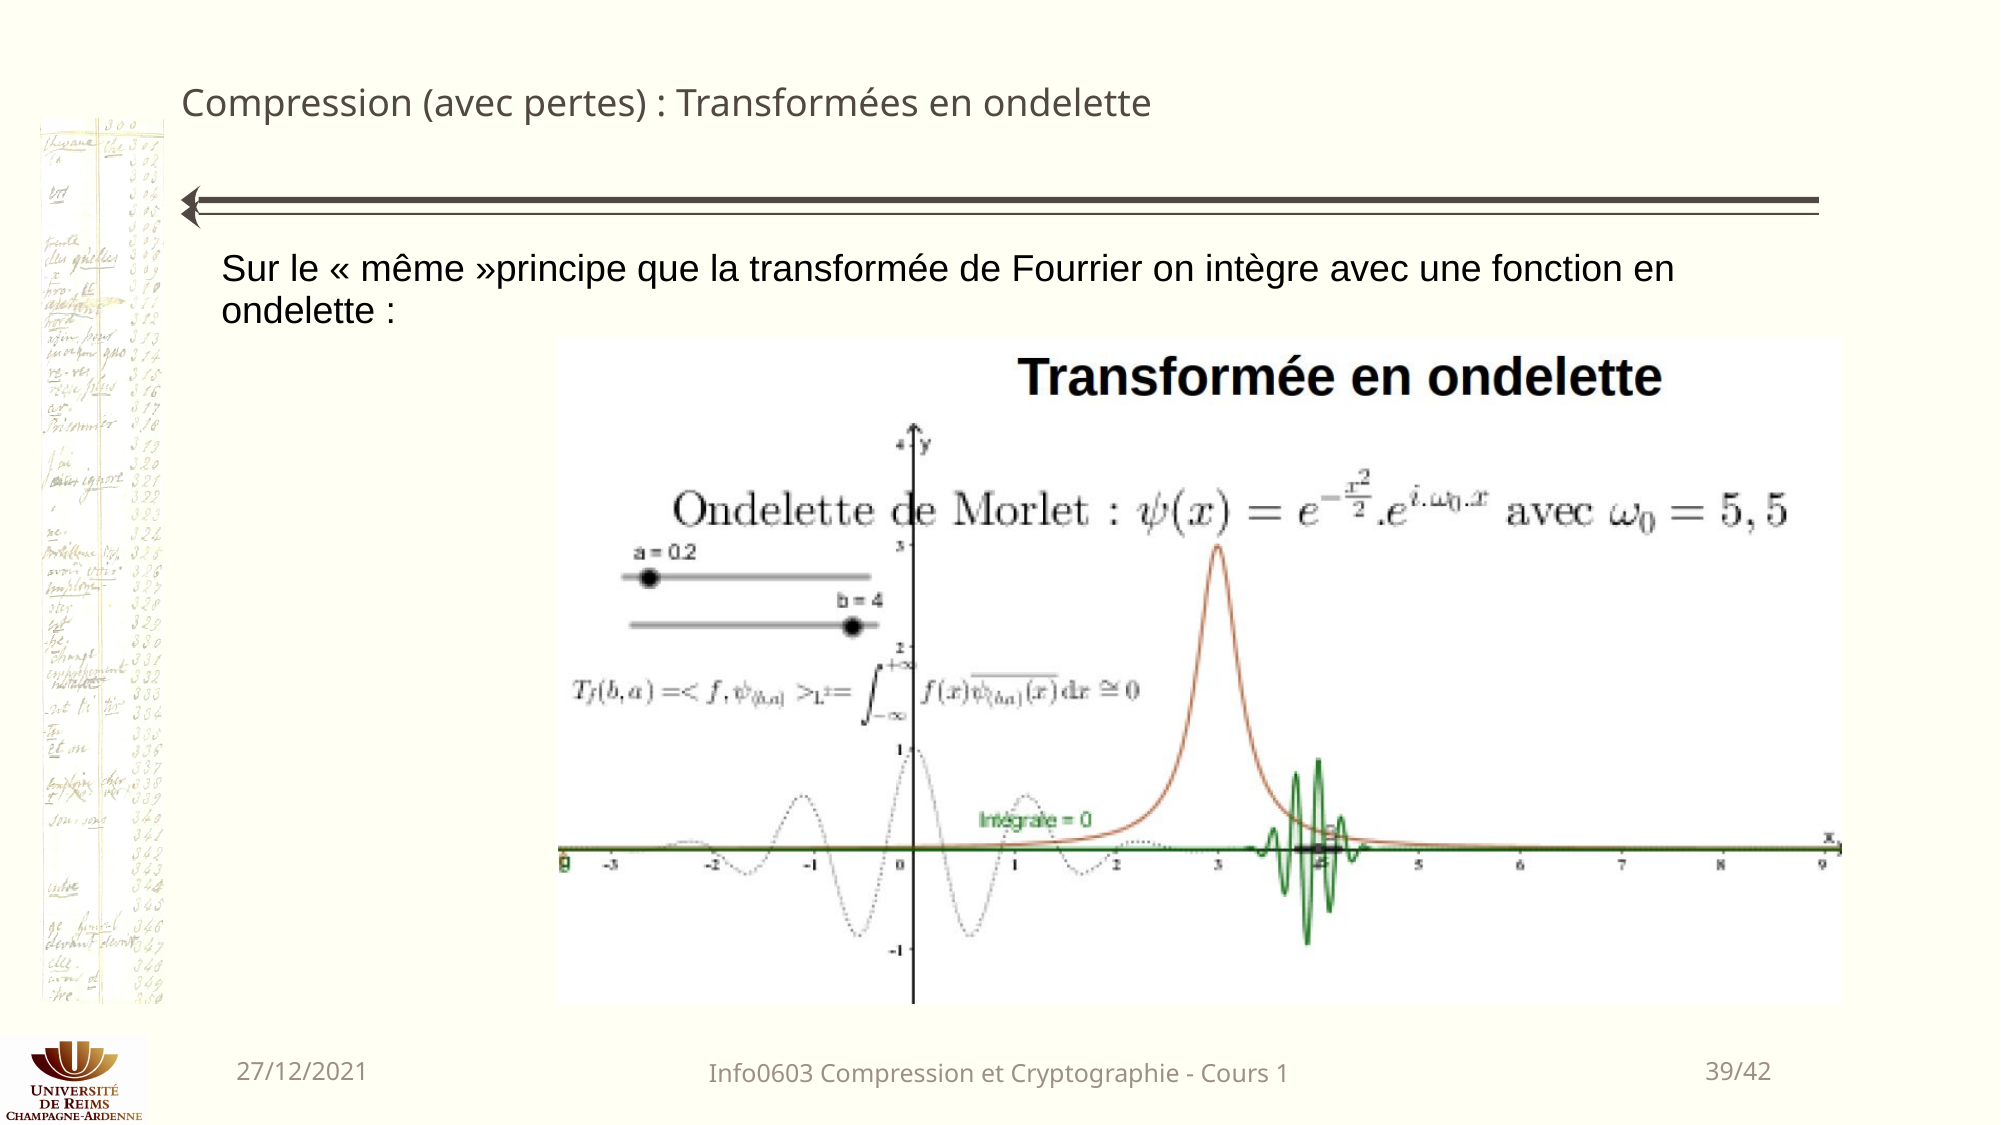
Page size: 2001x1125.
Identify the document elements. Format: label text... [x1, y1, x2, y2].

picture [40, 118, 164, 1004]
picture [0, 1035, 148, 1125]
title Compression (avec pertes) : Transformées en ondelette [181, 12, 1819, 193]
picture [558, 337, 1842, 1004]
text_box Sur le « même »principe que la transformée de Fourrier on intègre avec une fonction en ondelette : [206, 239, 1802, 339]
